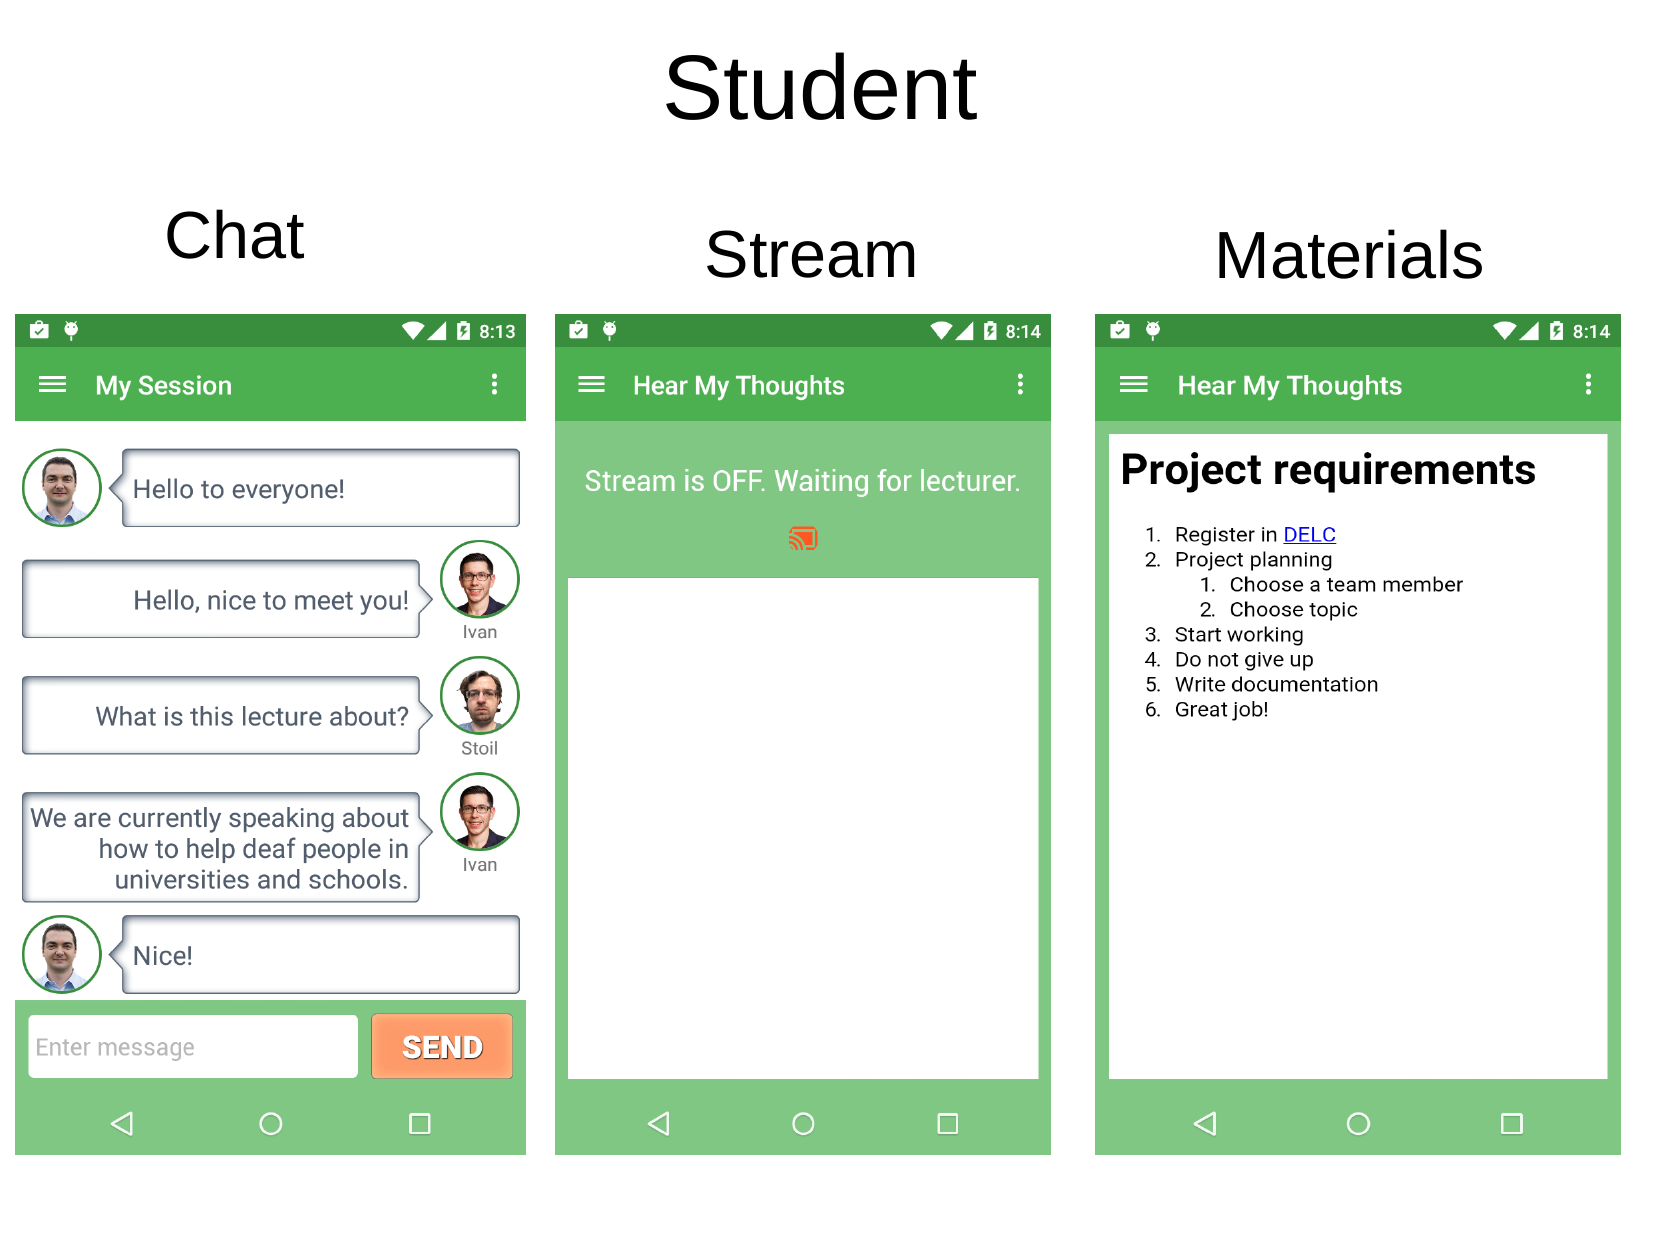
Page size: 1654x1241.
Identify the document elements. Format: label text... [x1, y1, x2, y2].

text_box Materials [1200, 210, 1531, 301]
picture [15, 314, 526, 1156]
text_box Stream [690, 210, 991, 300]
picture [1095, 314, 1621, 1156]
text_box Chat [150, 191, 451, 281]
picture [555, 314, 1051, 1156]
title Student [76, 0, 1565, 192]
